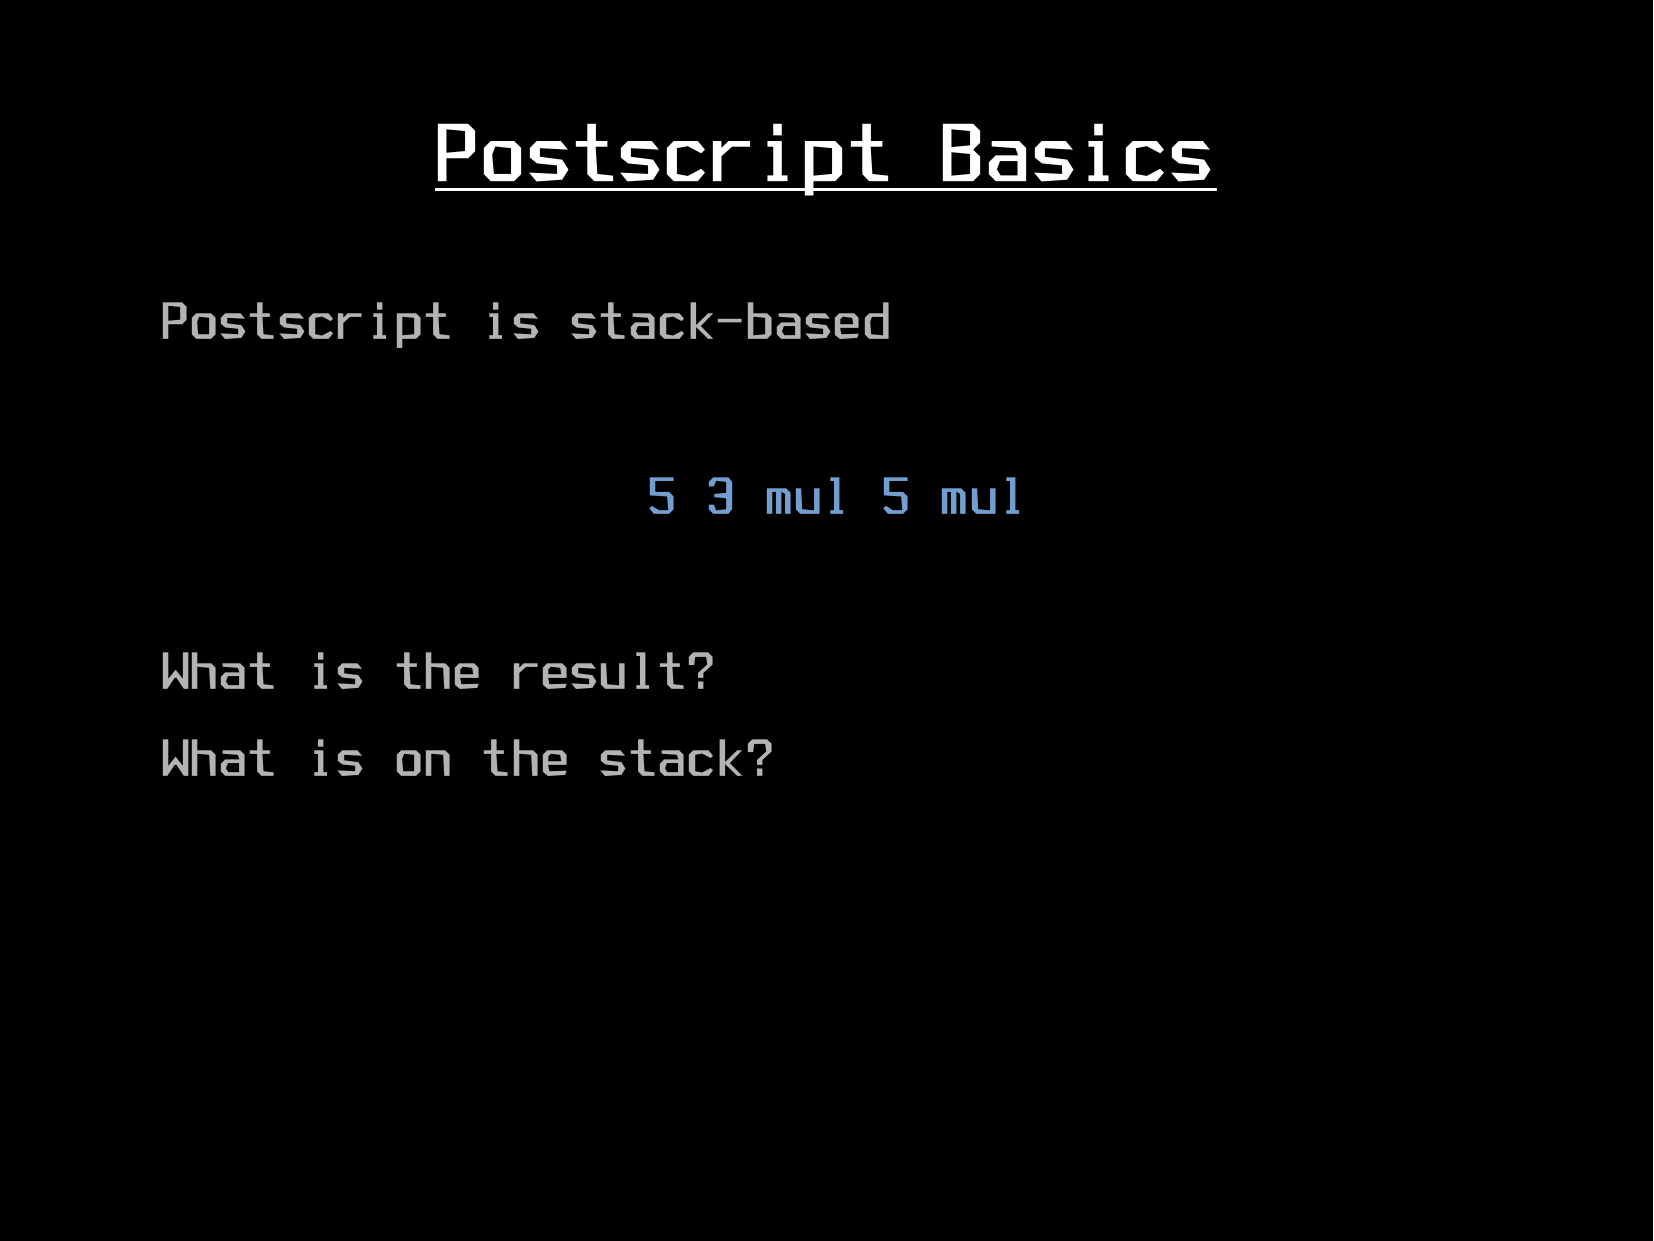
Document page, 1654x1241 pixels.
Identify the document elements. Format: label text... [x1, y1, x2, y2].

table_header Postscript is stack-based 5 3 mul 5 mul What is the result? What is on the stack? [111, 255, 1531, 1185]
title Postscript Basics [82, 49, 1571, 257]
table_header [1531, 255, 1566, 1185]
